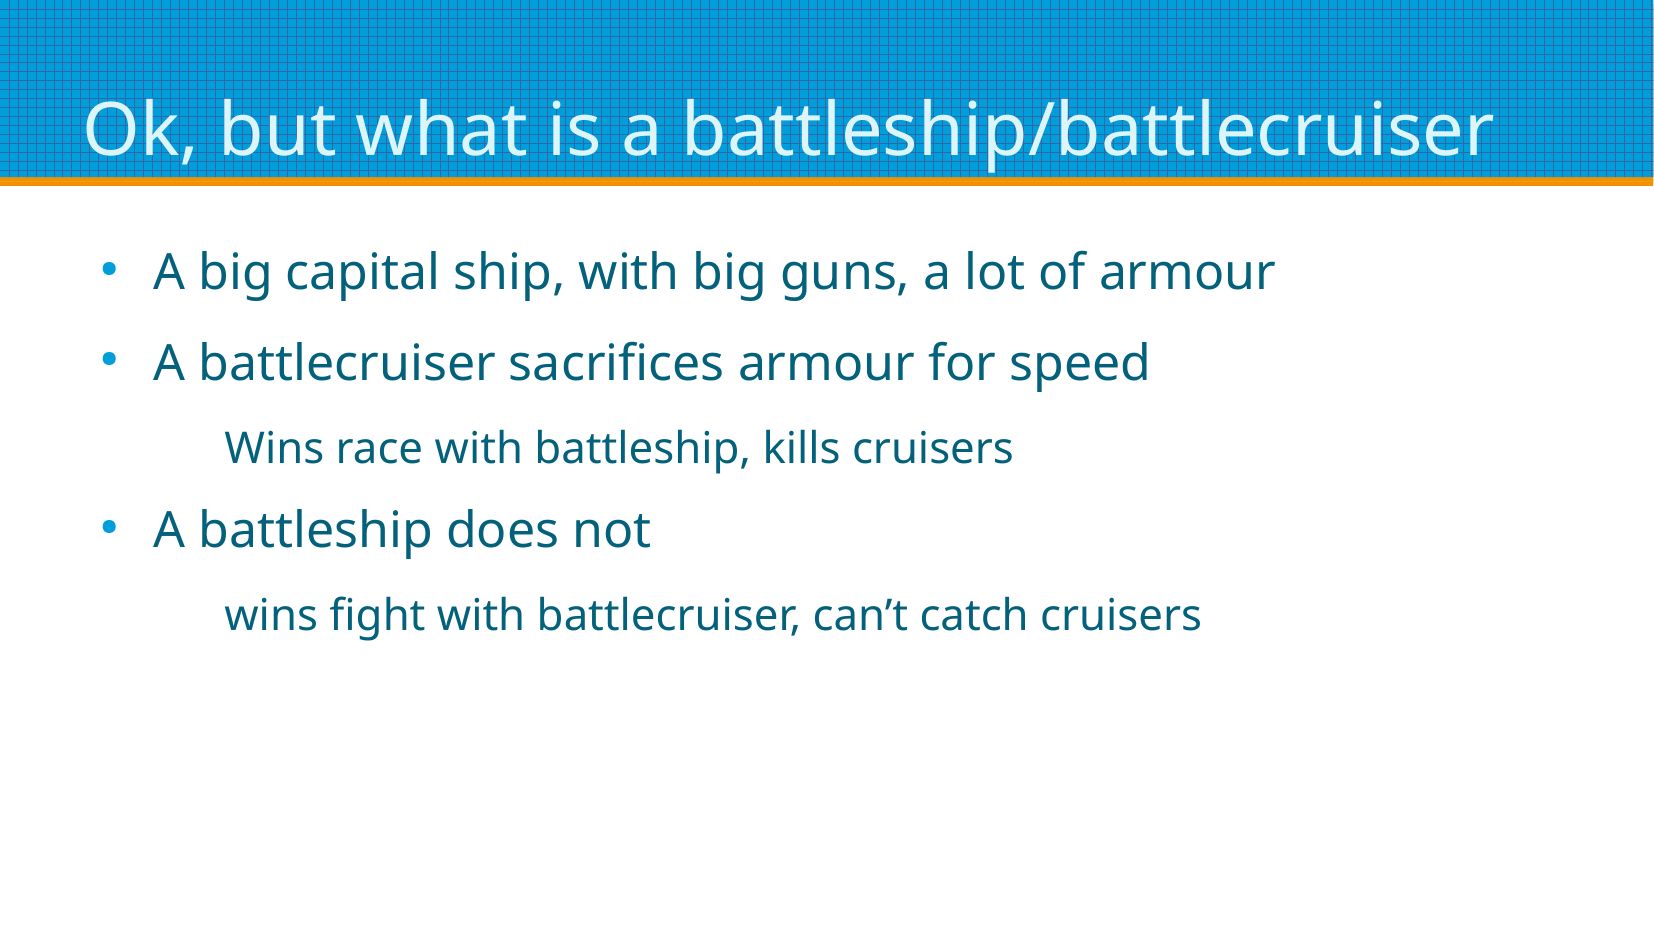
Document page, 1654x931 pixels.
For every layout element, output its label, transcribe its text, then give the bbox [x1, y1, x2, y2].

title Ok, but what is a battleship/battlecruiser [82, 14, 1571, 178]
list A big capital ship, with big guns, a lot of armour A battlecruiser sacrifices armour for speed Wins race with battleship, kills cruisers A battleship does not wins fight with battlecruiser, can’t catch cruisers [82, 236, 1571, 813]
